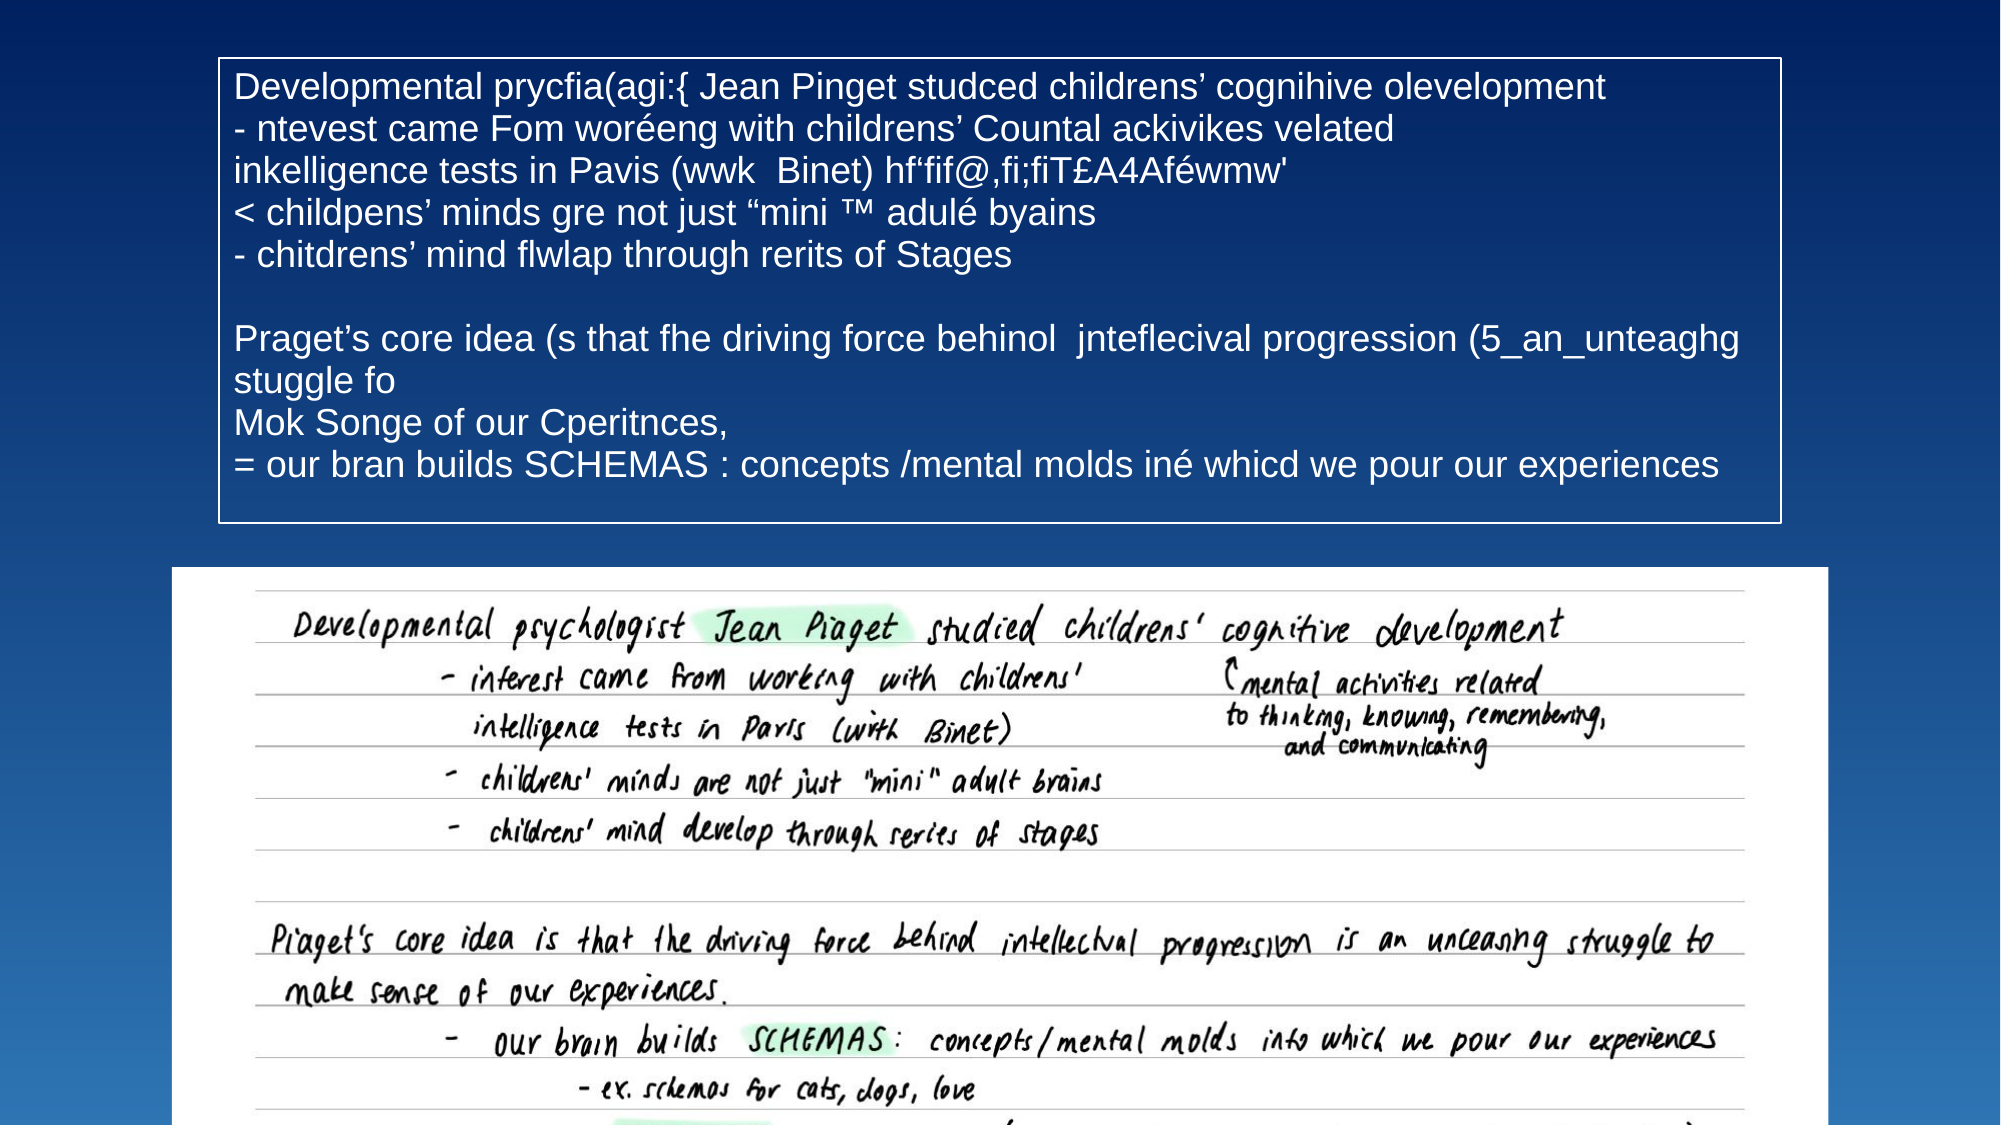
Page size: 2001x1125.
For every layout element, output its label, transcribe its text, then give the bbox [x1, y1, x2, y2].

text_box Developmental prycﬁa(agi:{ Jean Pinget studced childrens’ cognihive olevelopment - ntevest came Fom woréeng with childrens’ Countal ackivikes velated inkelligence tests in Pavis (wwk Binet) hf‘ﬁf@,ﬁ;ﬁT£A4Aféwmw' < childpens’ minds gre not just “mini ™ adulé byains - chitdrens’ mind ﬂwlap through rerits of Stages Praget’s core idea (s that fhe driving force behinol jnteflecival progression (5_an_unteaghg stuggle fo Mok Songe of our Cperitnces, = our bran builds SCHEMAS : concepts /mental molds iné whicd we pour our experiences [218, 57, 1782, 523]
picture [171, 567, 1829, 1125]
